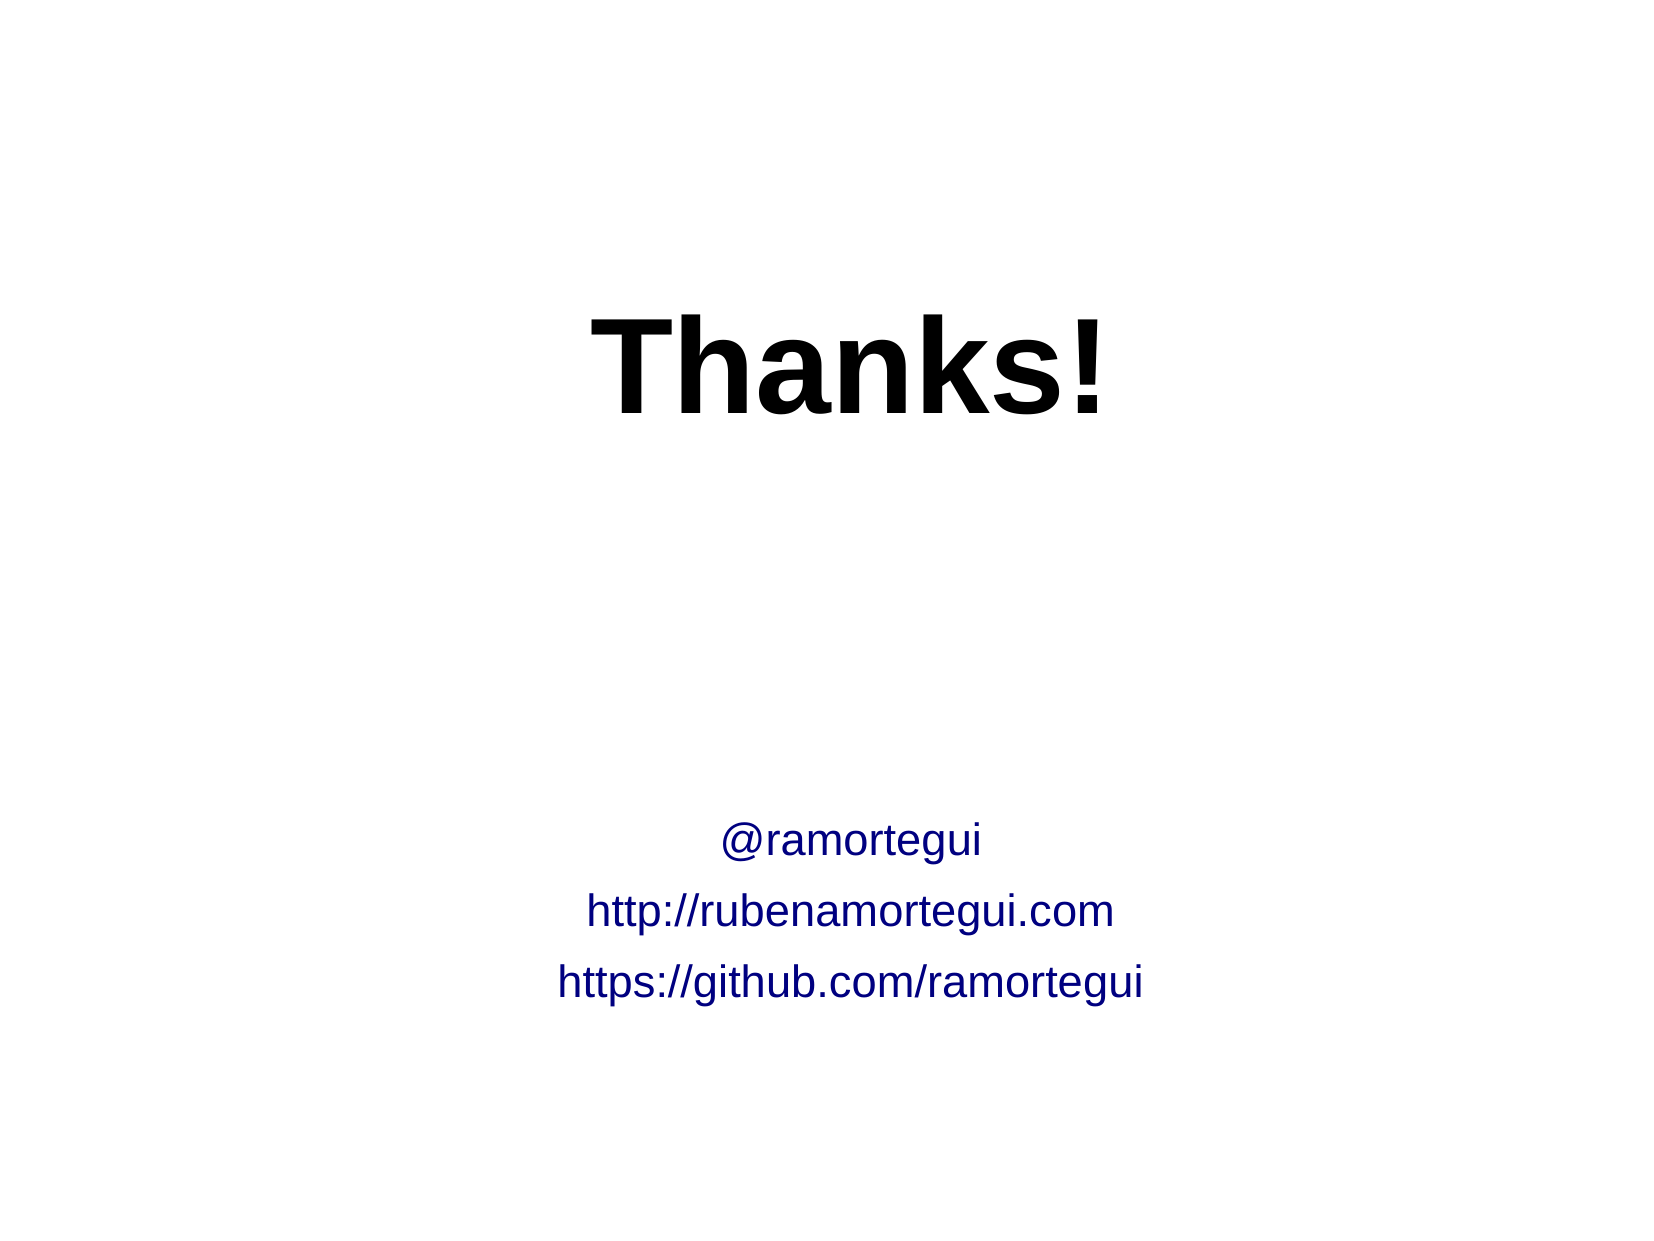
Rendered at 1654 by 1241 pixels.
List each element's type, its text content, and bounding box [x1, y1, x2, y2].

list Thanks! @ramortegui http://rubenamortegui.com https://github.com/ramortegui [82, 290, 1571, 1010]
